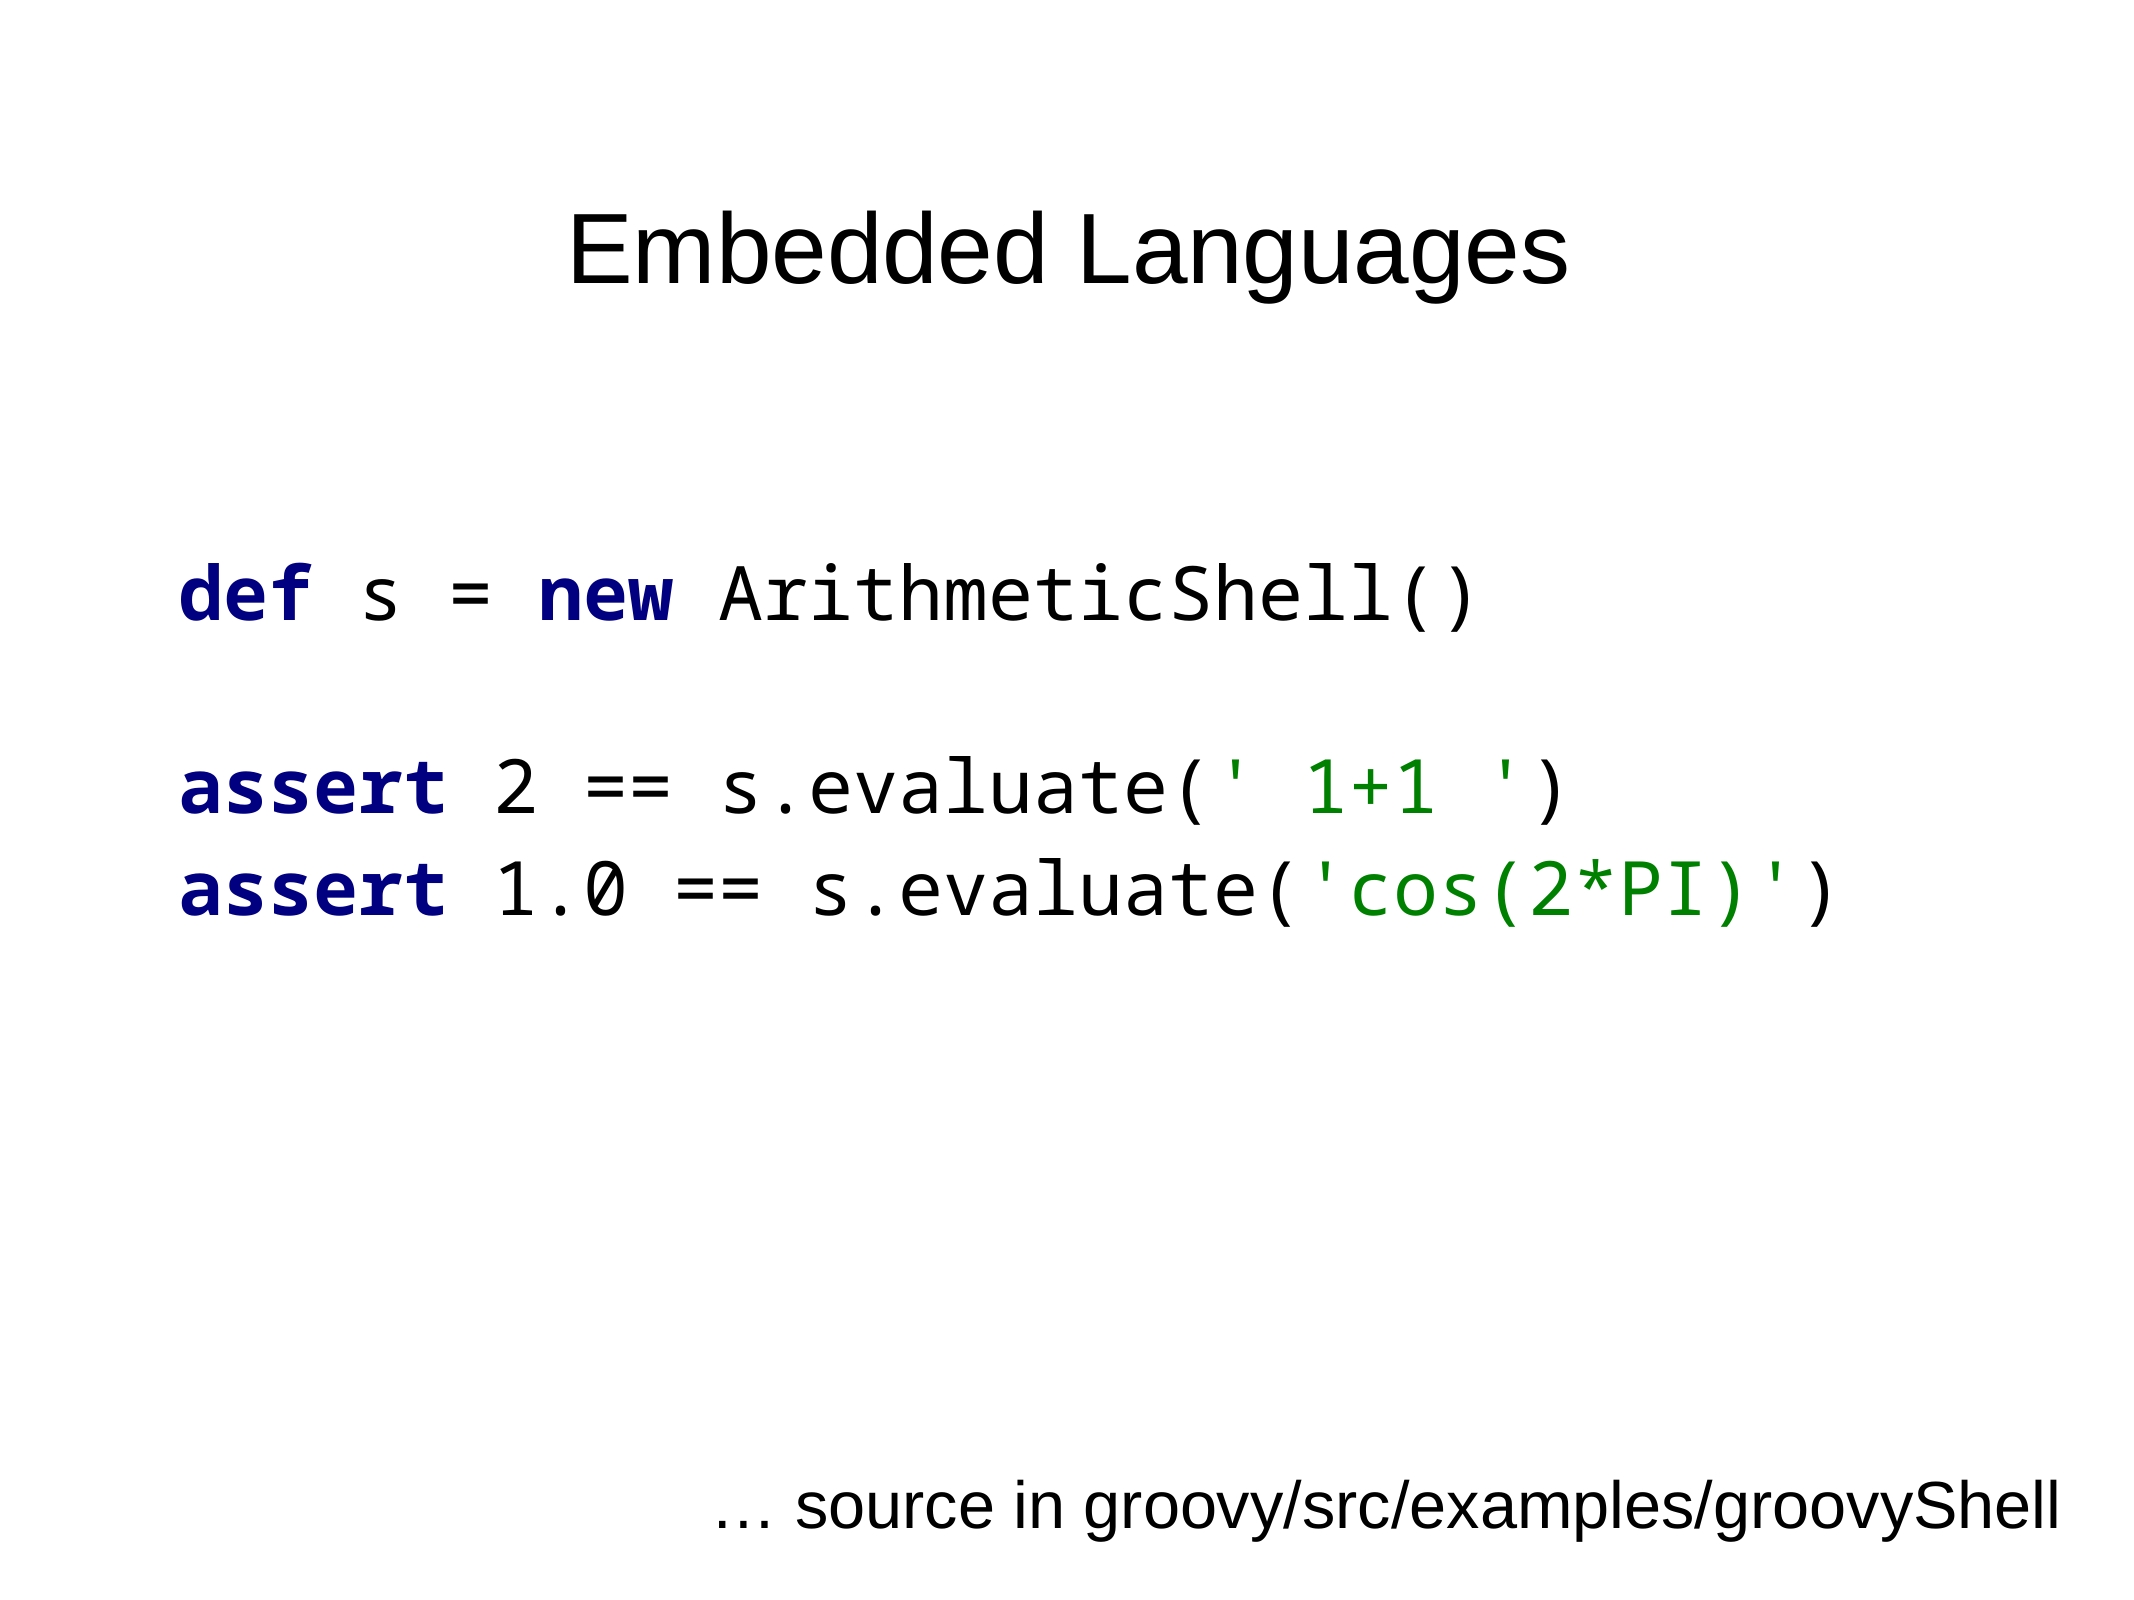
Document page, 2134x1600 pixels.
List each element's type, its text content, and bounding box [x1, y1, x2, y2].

title Embedded Languages [62, 193, 2075, 305]
subtitle def s = new ArithmeticShell() assert 2 == s.evaluate(' 1+1 ') assert 1.0 == s.evaluate('cos(2*PI)') [178, 371, 1955, 1414]
title … source in groovy/src/examples/groovyShell [50, 1459, 2063, 1552]
